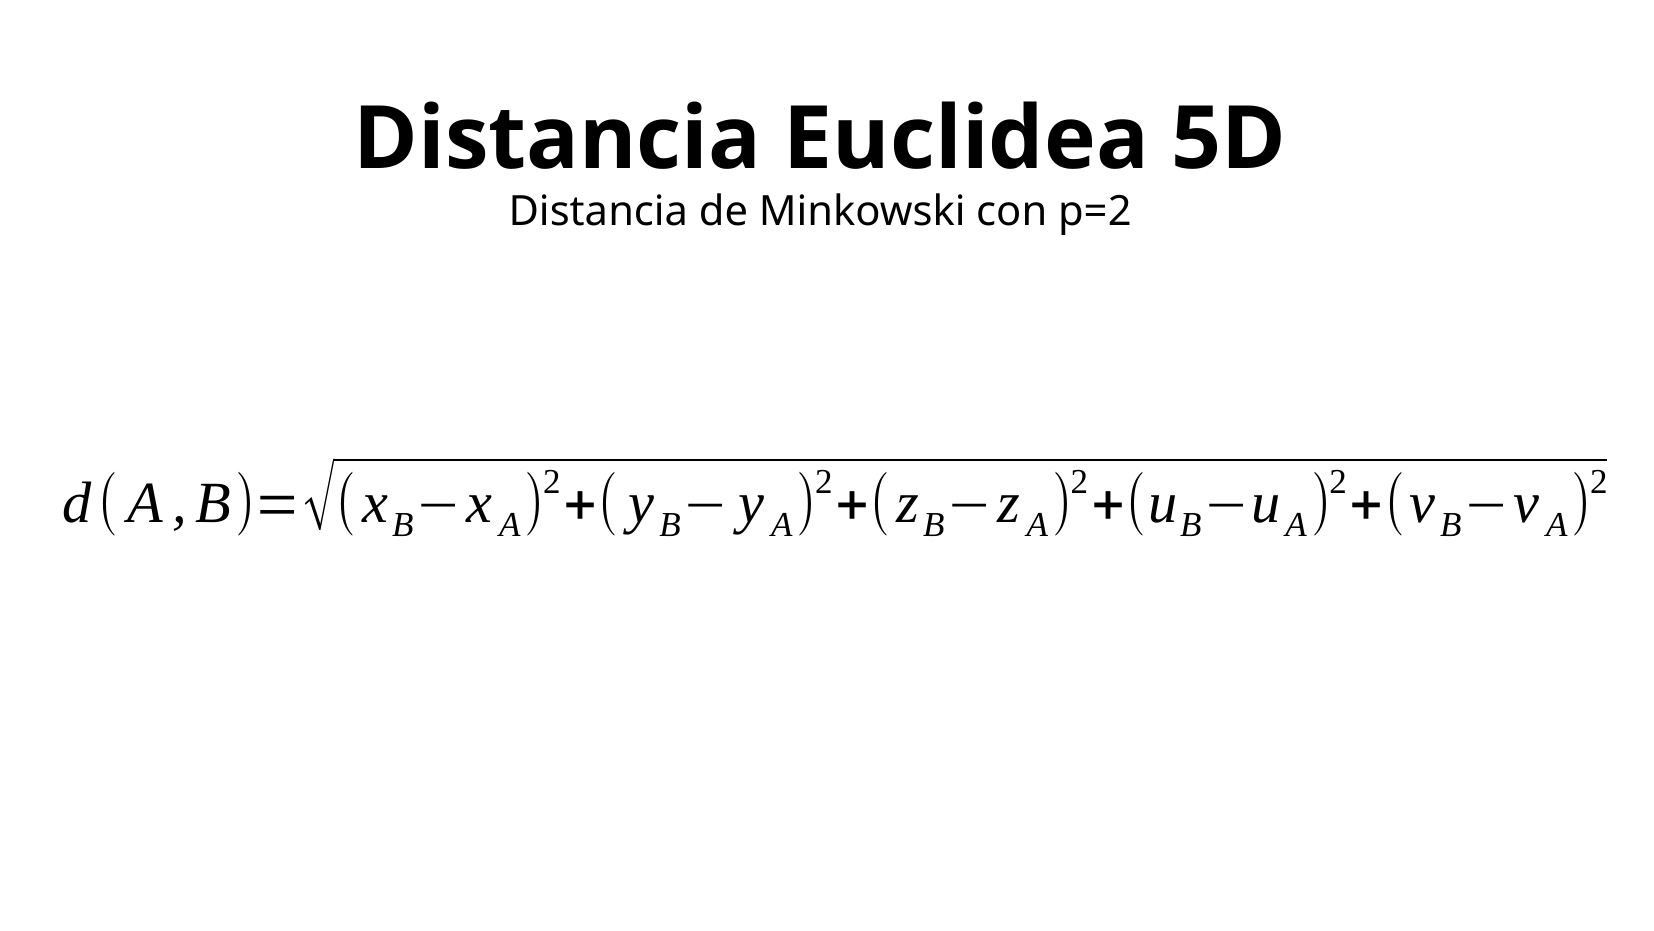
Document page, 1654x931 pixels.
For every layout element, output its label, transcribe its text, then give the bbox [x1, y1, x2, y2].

text_box Distancia Euclidea 5D [201, 67, 1440, 173]
chart [61, 455, 1608, 544]
text_box Distancia de Minkowski con p=2 [201, 173, 1440, 374]
